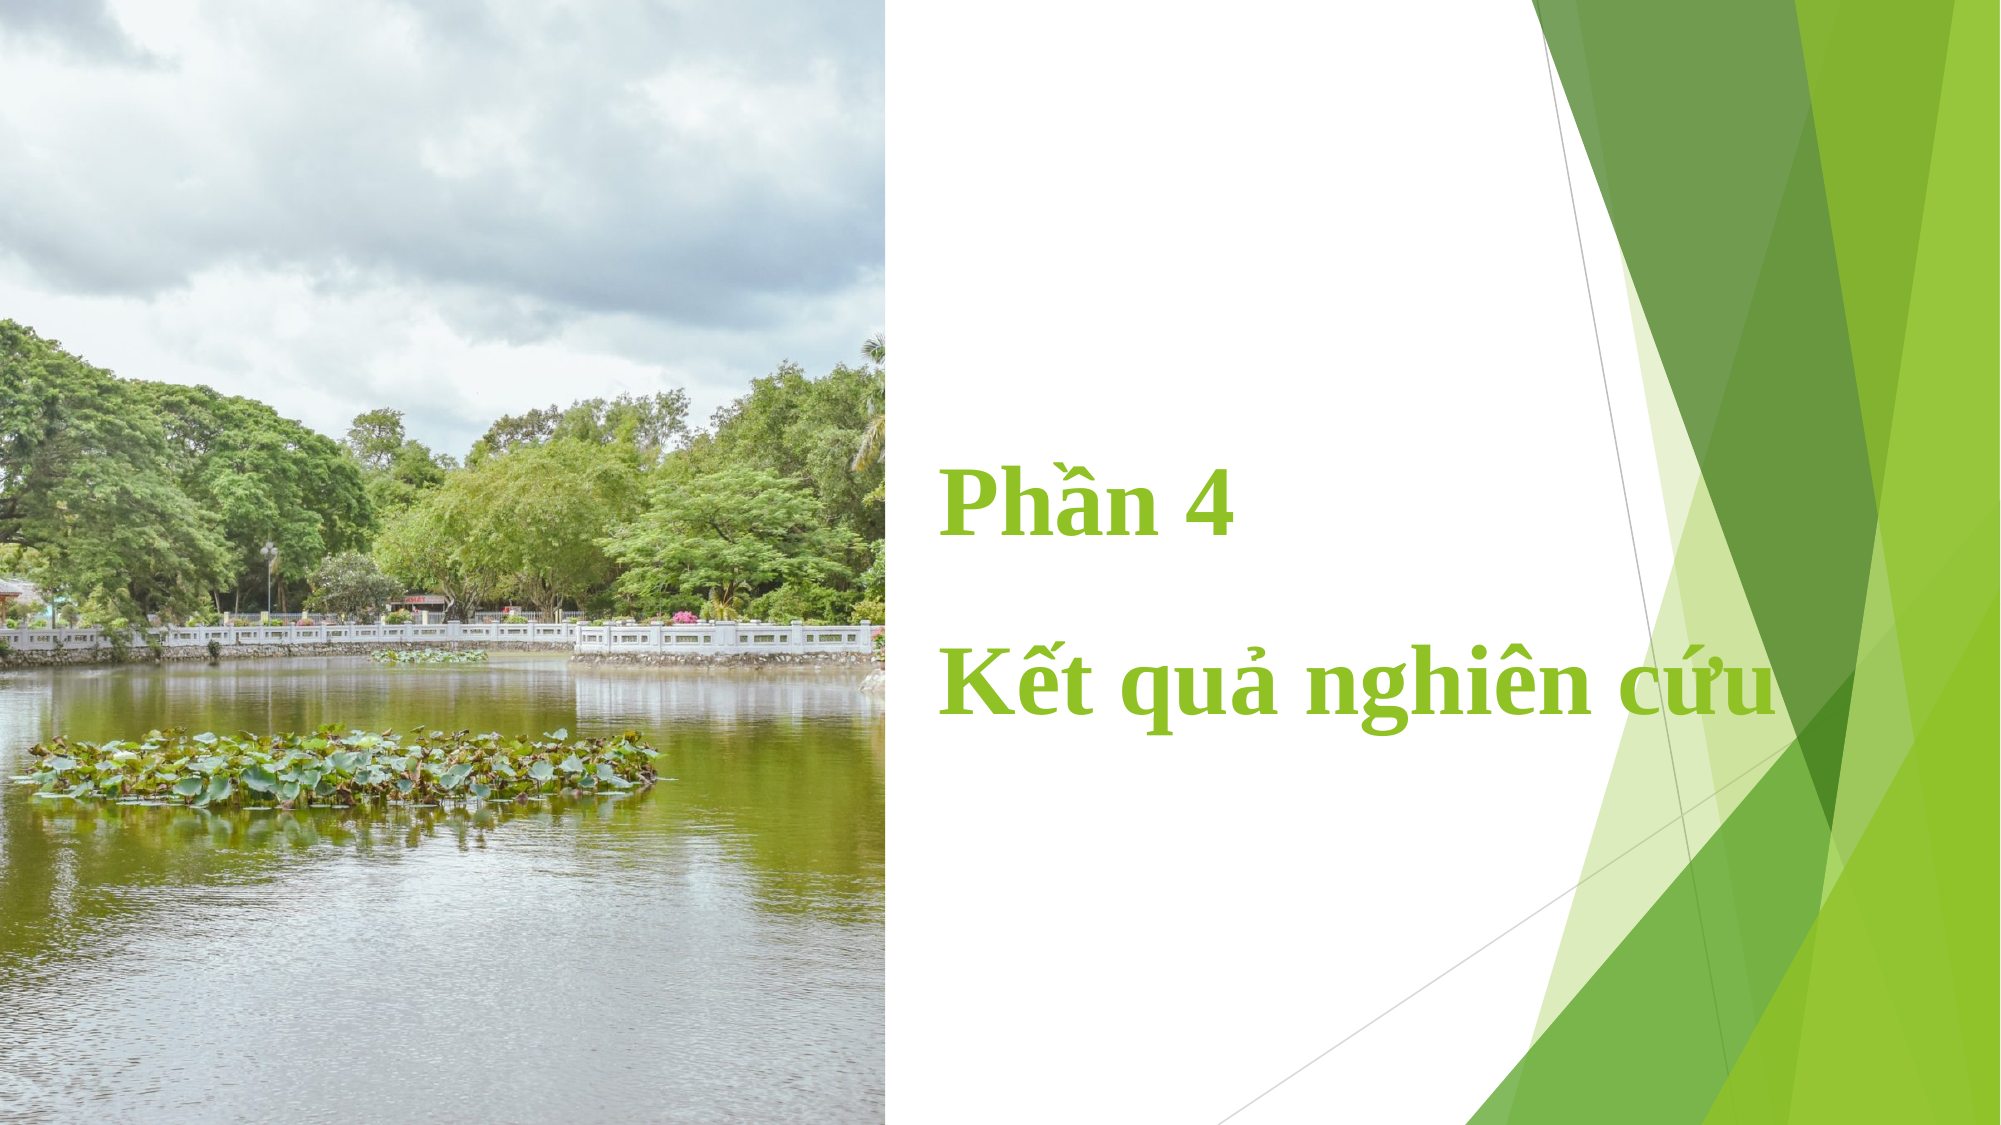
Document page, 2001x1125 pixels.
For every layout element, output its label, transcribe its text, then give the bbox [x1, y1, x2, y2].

title Phần 4 Kết quả nghiên cứu [923, 353, 1945, 743]
picture [0, 0, 886, 1125]
